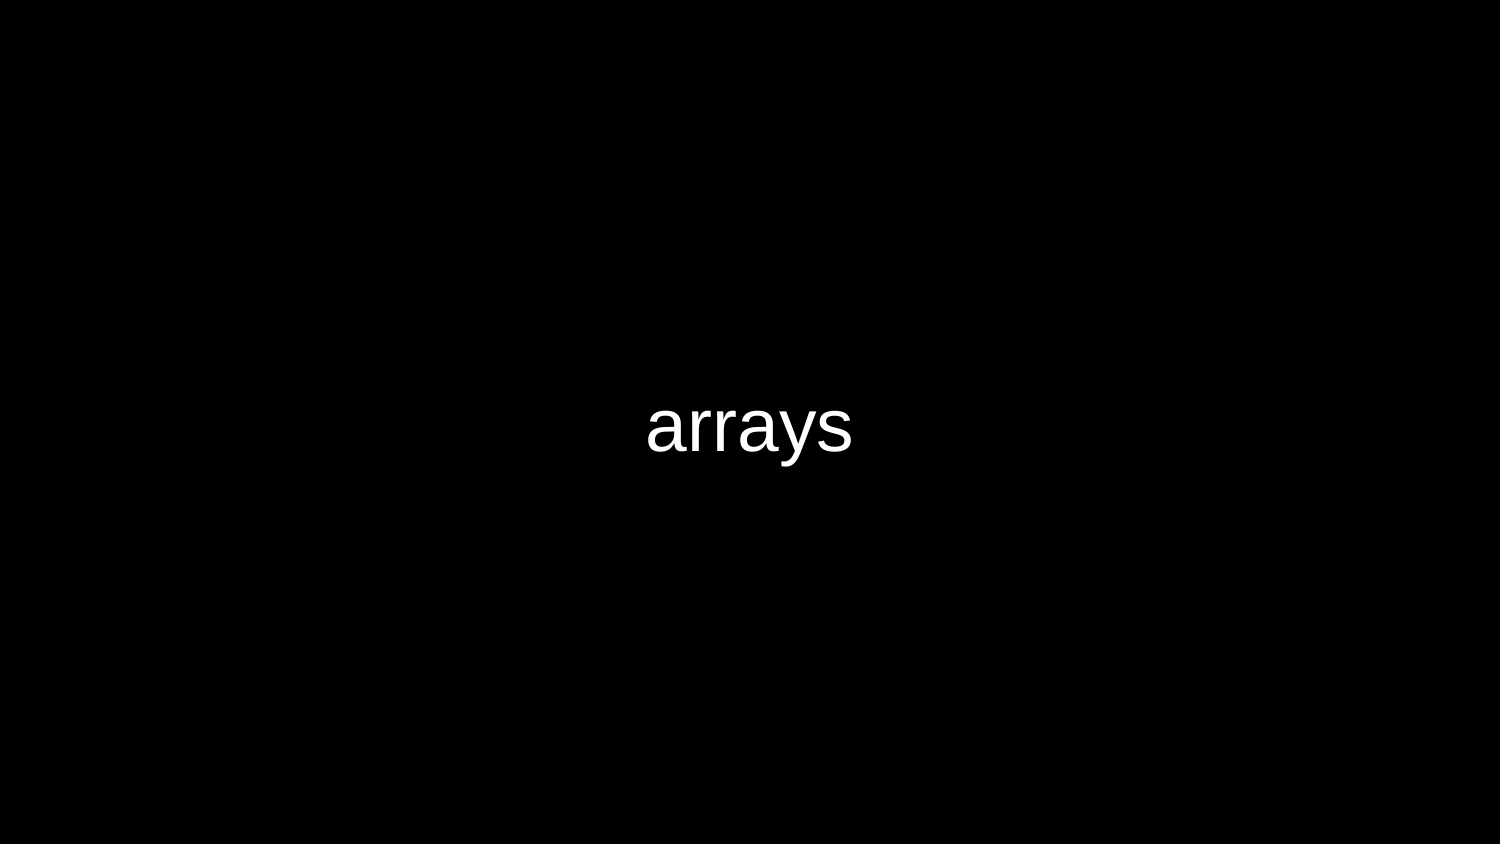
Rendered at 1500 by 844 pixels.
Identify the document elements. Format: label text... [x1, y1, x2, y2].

title arrays [51, 352, 1449, 491]
